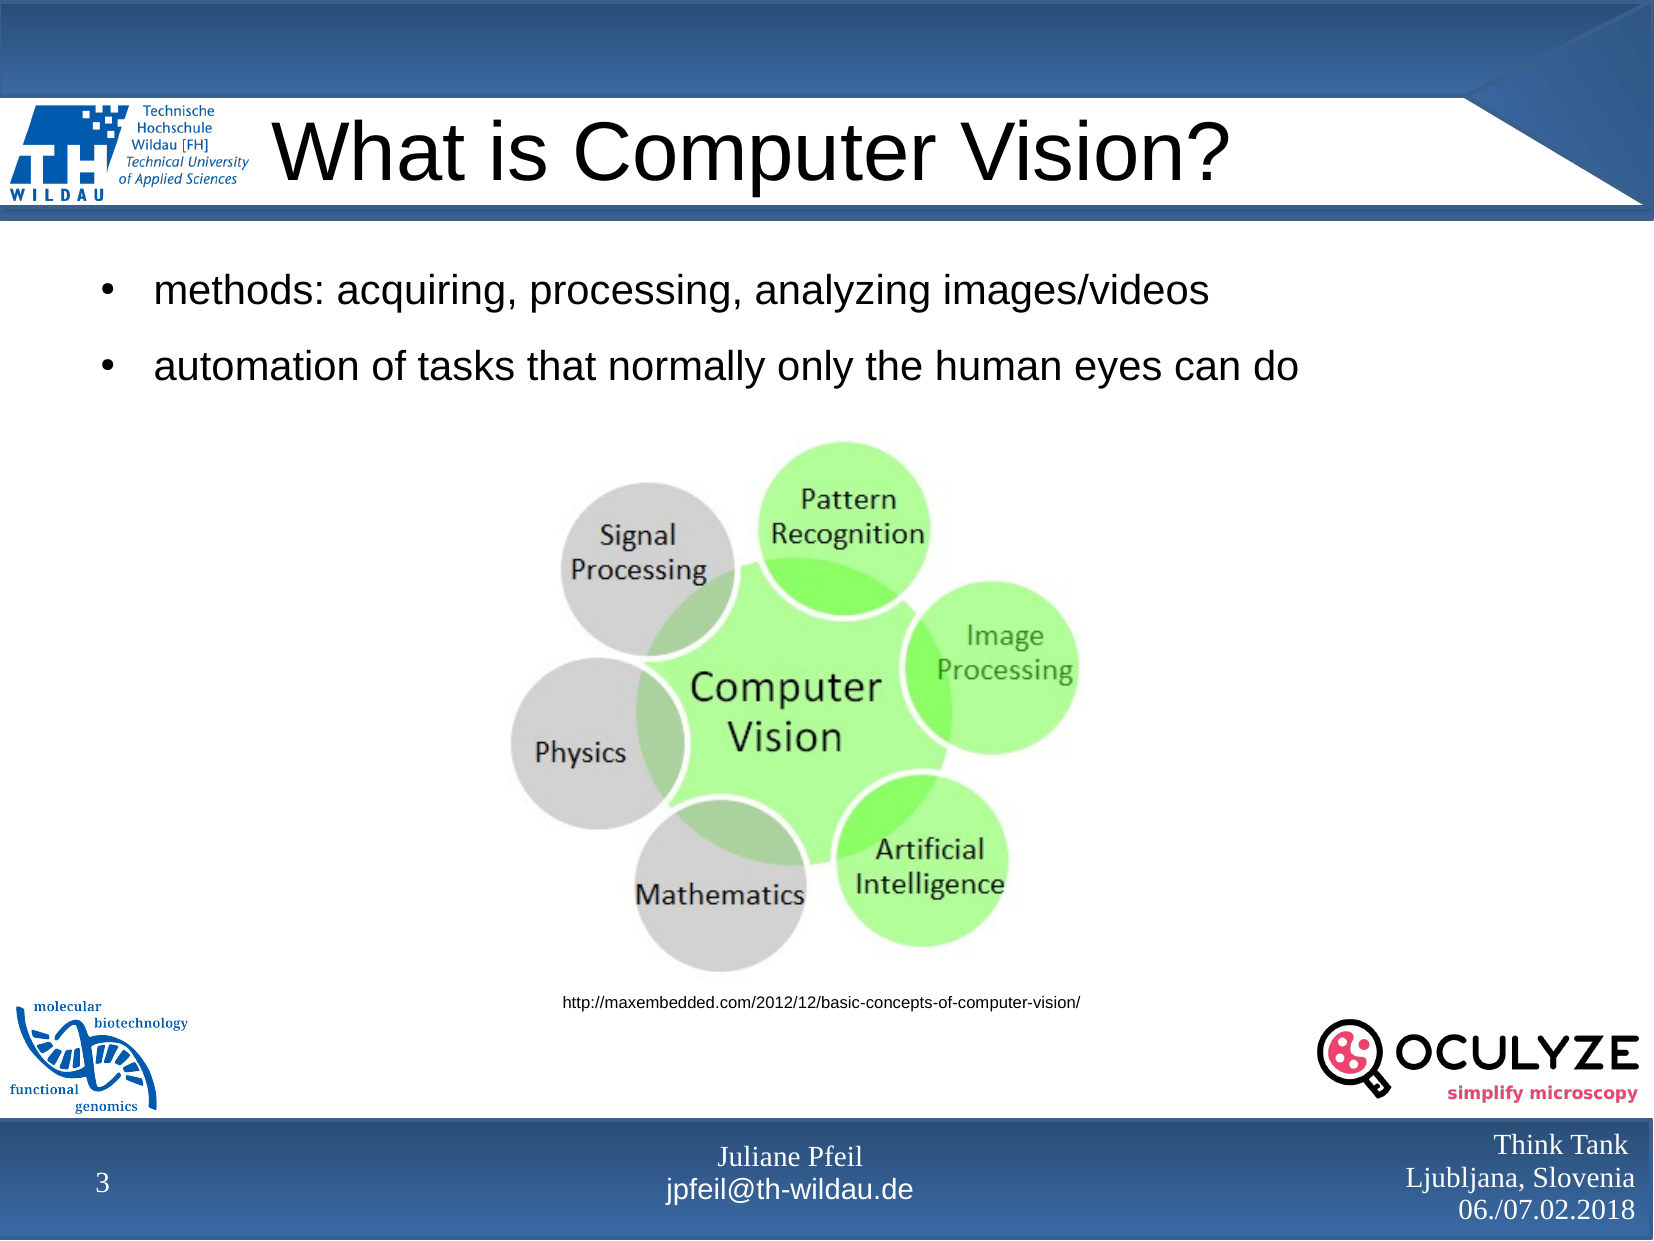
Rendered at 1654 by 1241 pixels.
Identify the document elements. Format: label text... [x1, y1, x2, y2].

picture [10, 105, 249, 201]
list methods: acquiring, processing, analyzing images/videos automation of tasks that normally only the human eyes can do [82, 266, 1571, 986]
picture [497, 431, 1087, 986]
title What is Computer Vision? [271, 95, 1466, 207]
picture [1315, 1017, 1642, 1108]
text_box http://maxembedded.com/2012/12/basic-concepts-of-computer-vision/ [547, 985, 1134, 1043]
picture [10, 1001, 188, 1114]
